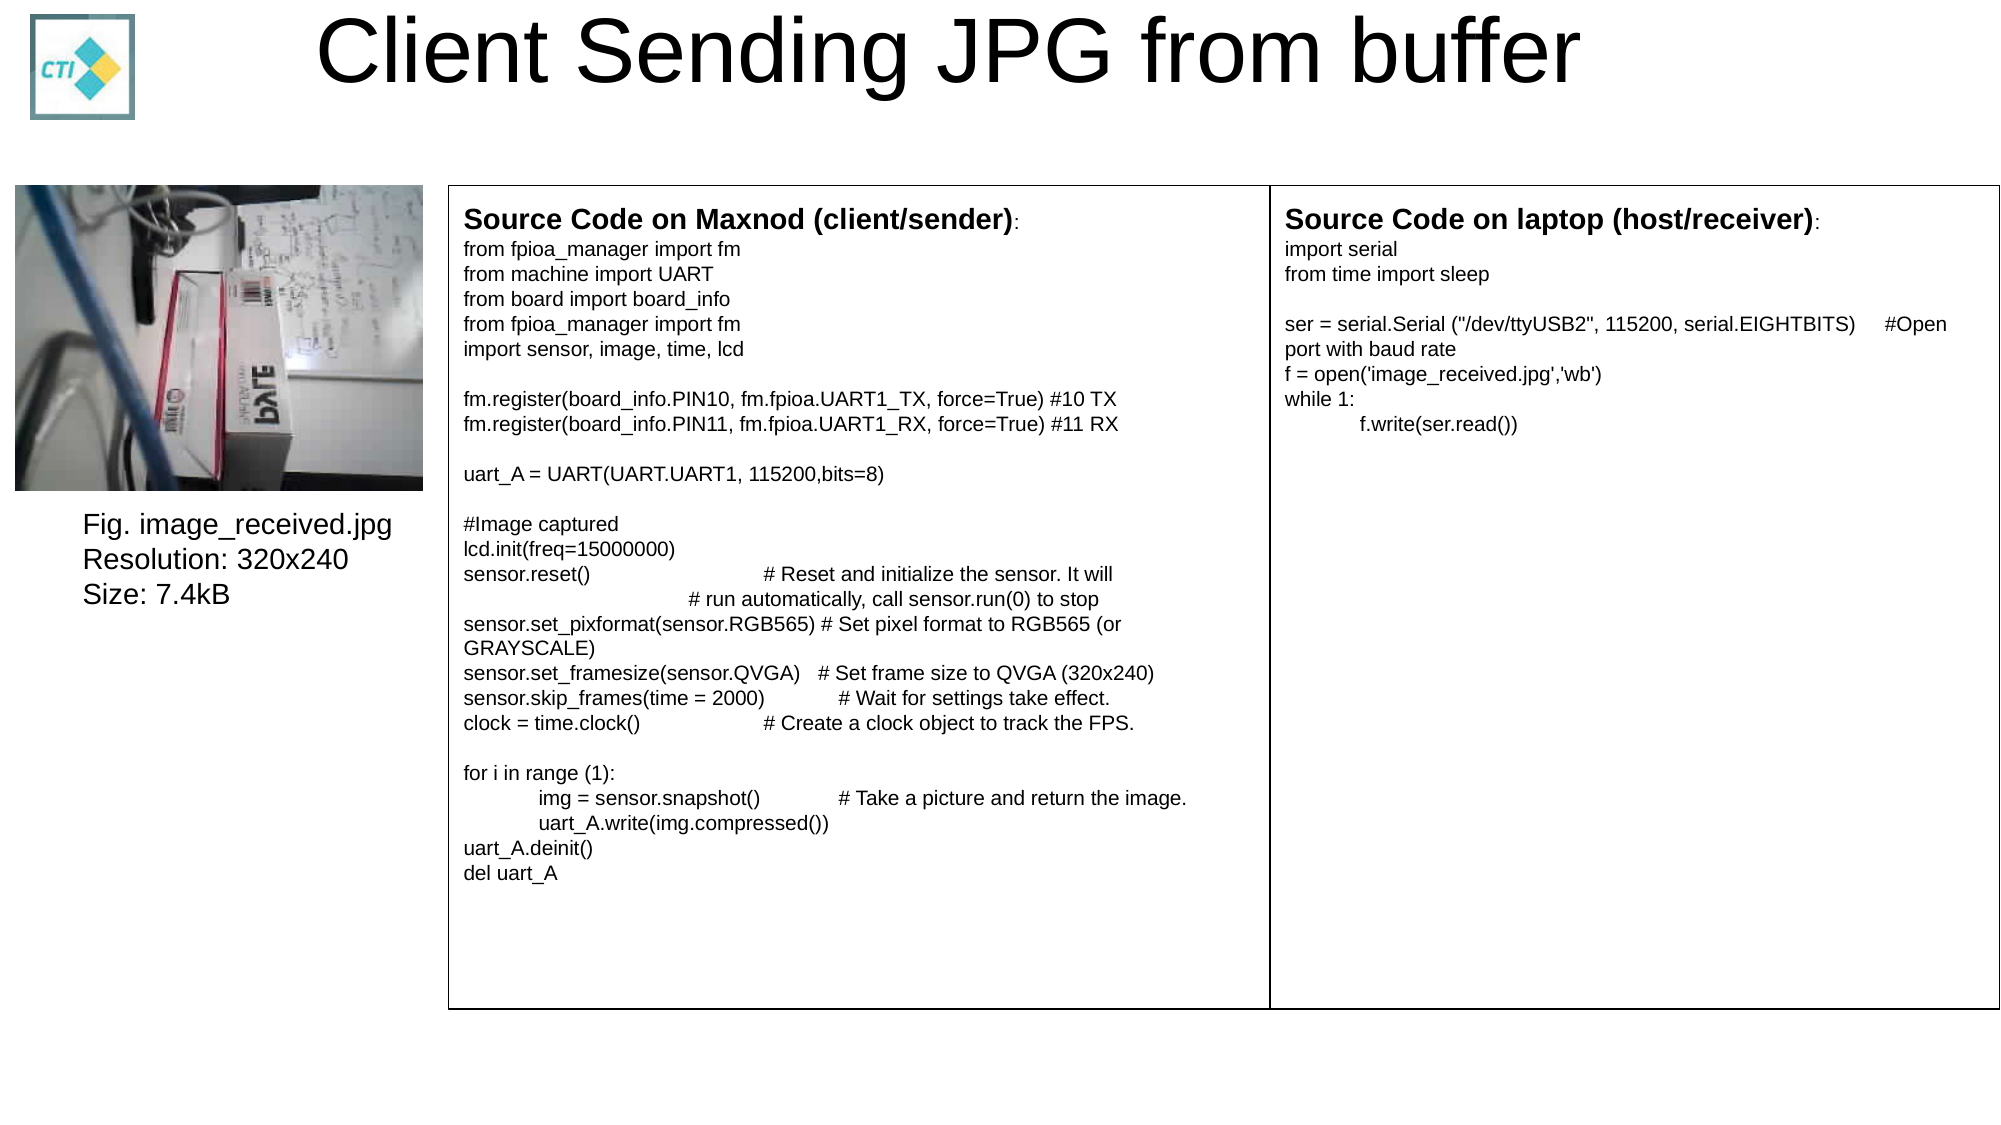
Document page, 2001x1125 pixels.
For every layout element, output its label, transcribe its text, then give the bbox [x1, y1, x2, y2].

text_box Client Sending JPG from buffer [0, 7, 1665, 195]
picture [15, 185, 423, 491]
text_box Source Code on laptop (host/receiver): import serial from time import sleep ser = serial.Serial ("/dev/ttyUSB2", 115200, serial.EIGHTBITS) #Open port with baud rate f = open('image_received.jpg','wb') while 1: f.write(ser.read()) [1270, 185, 2000, 1009]
text_box Source Code on Maxnod (client/sender): from fpioa_manager import fm from machine import UART from board import board_info from fpioa_manager import fm import sensor, image, time, lcd fm.register(board_info.PIN10, fm.fpioa.UART1_TX, force=True) #10 TX fm.register(board_info.PIN11, fm.fpioa.UART1_RX, force=True) #11 RX uart_A = UART(UART.UART1, 115200,bits=8) #Image captured lcd.init(freq=15000000) sensor.reset() # Reset and initialize the sensor. It will # run automatically, call sensor.run(0) to stop sensor.set_pixformat(sensor.RGB565) # Set pixel format to RGB565 (or GRAYSCALE) sensor.set_framesize(sensor.QVGA) # Set frame size to QVGA (320x240) sensor.skip_frames(time = 2000) # Wait for settings take effect. clock = time.clock() # Create a clock object to track the FPS. for i in range (1): img = sensor.snapshot() # Take a picture and return the image. uart_A.write(img.compressed()) uart_A.deinit() del uart_A [448, 185, 1270, 1009]
text_box Fig. image_received.jpg Resolution: 320x240 Size: 7.4kB [67, 490, 434, 538]
